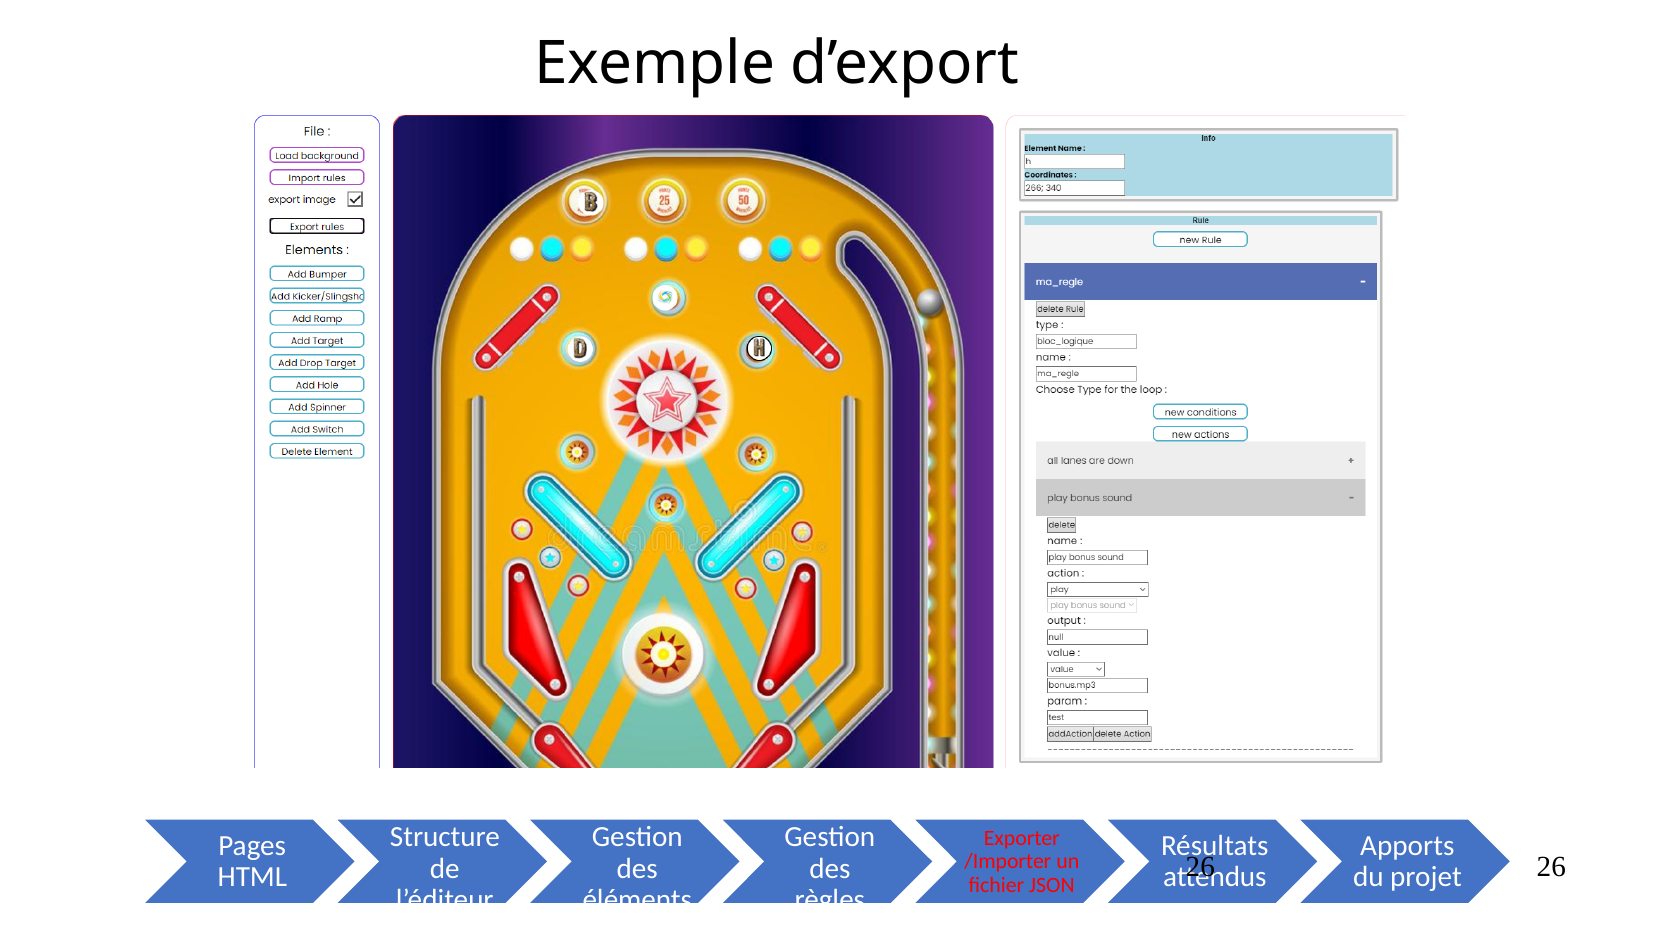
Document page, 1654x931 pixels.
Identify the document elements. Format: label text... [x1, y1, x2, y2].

text_box Exporter /Importer un fichier JSON [912, 818, 1127, 905]
text_box Gestion des éléments [527, 818, 742, 905]
text_box Gestion des règles [719, 818, 934, 905]
picture [249, 110, 1405, 768]
text_box Résultats attendus [1104, 818, 1305, 905]
text_box Apports du projet [1297, 818, 1498, 847]
text_box Exemple d’export [521, 0, 1132, 129]
text_box [1185, 847, 1571, 912]
text_box Structure de l’éditeur [334, 818, 549, 905]
text_box Pages HTML [142, 818, 357, 905]
